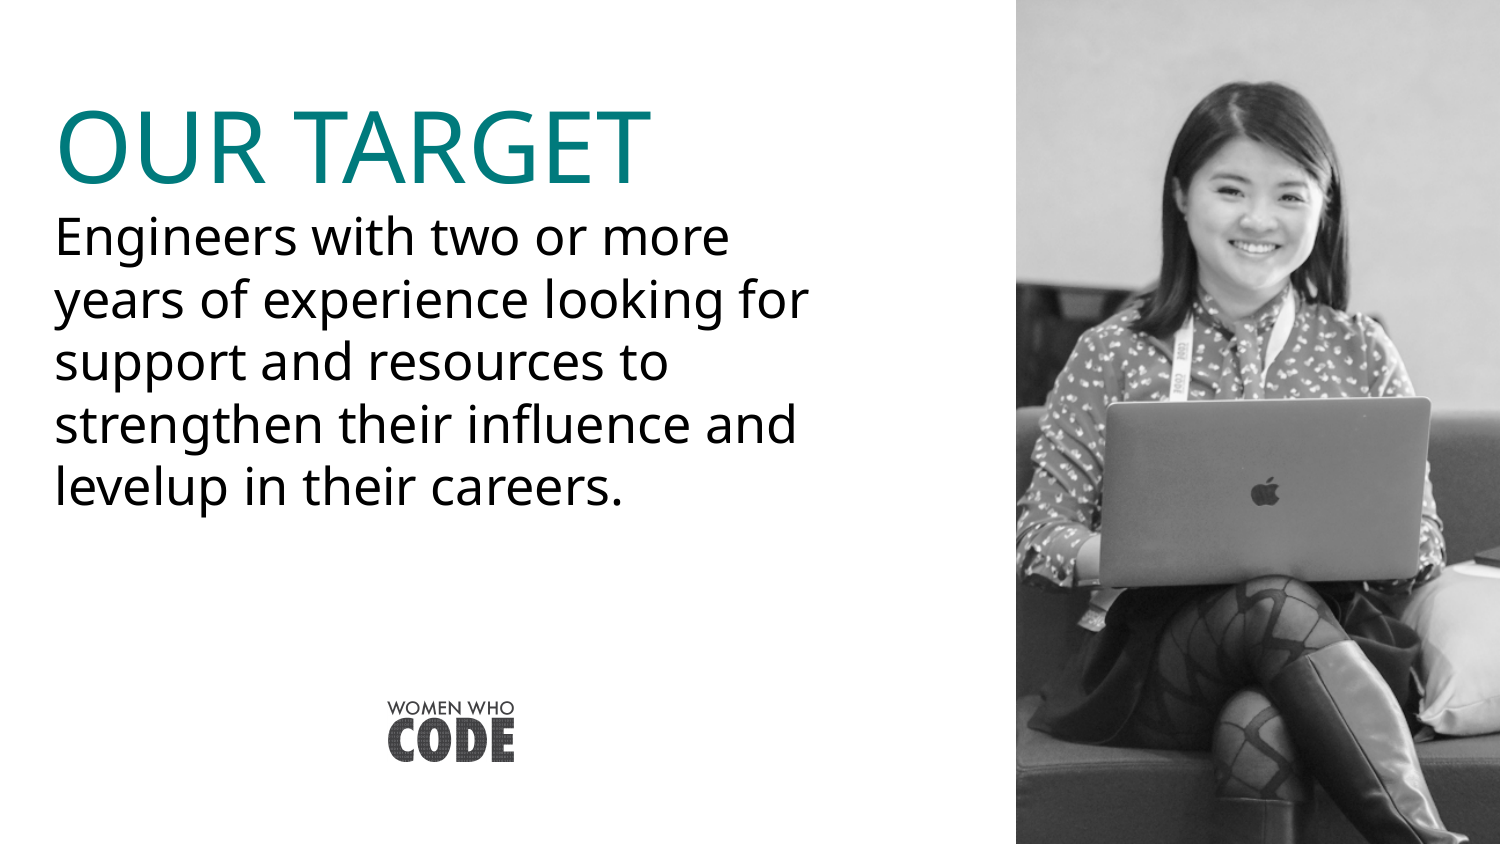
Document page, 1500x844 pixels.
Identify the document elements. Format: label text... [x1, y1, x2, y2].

picture [1016, 0, 1500, 844]
picture [387, 700, 514, 762]
text_box OUR TARGET Engineers with two or more years of experience looking for support and resources to strengthen their influence and levelup in their careers. [39, 68, 839, 678]
